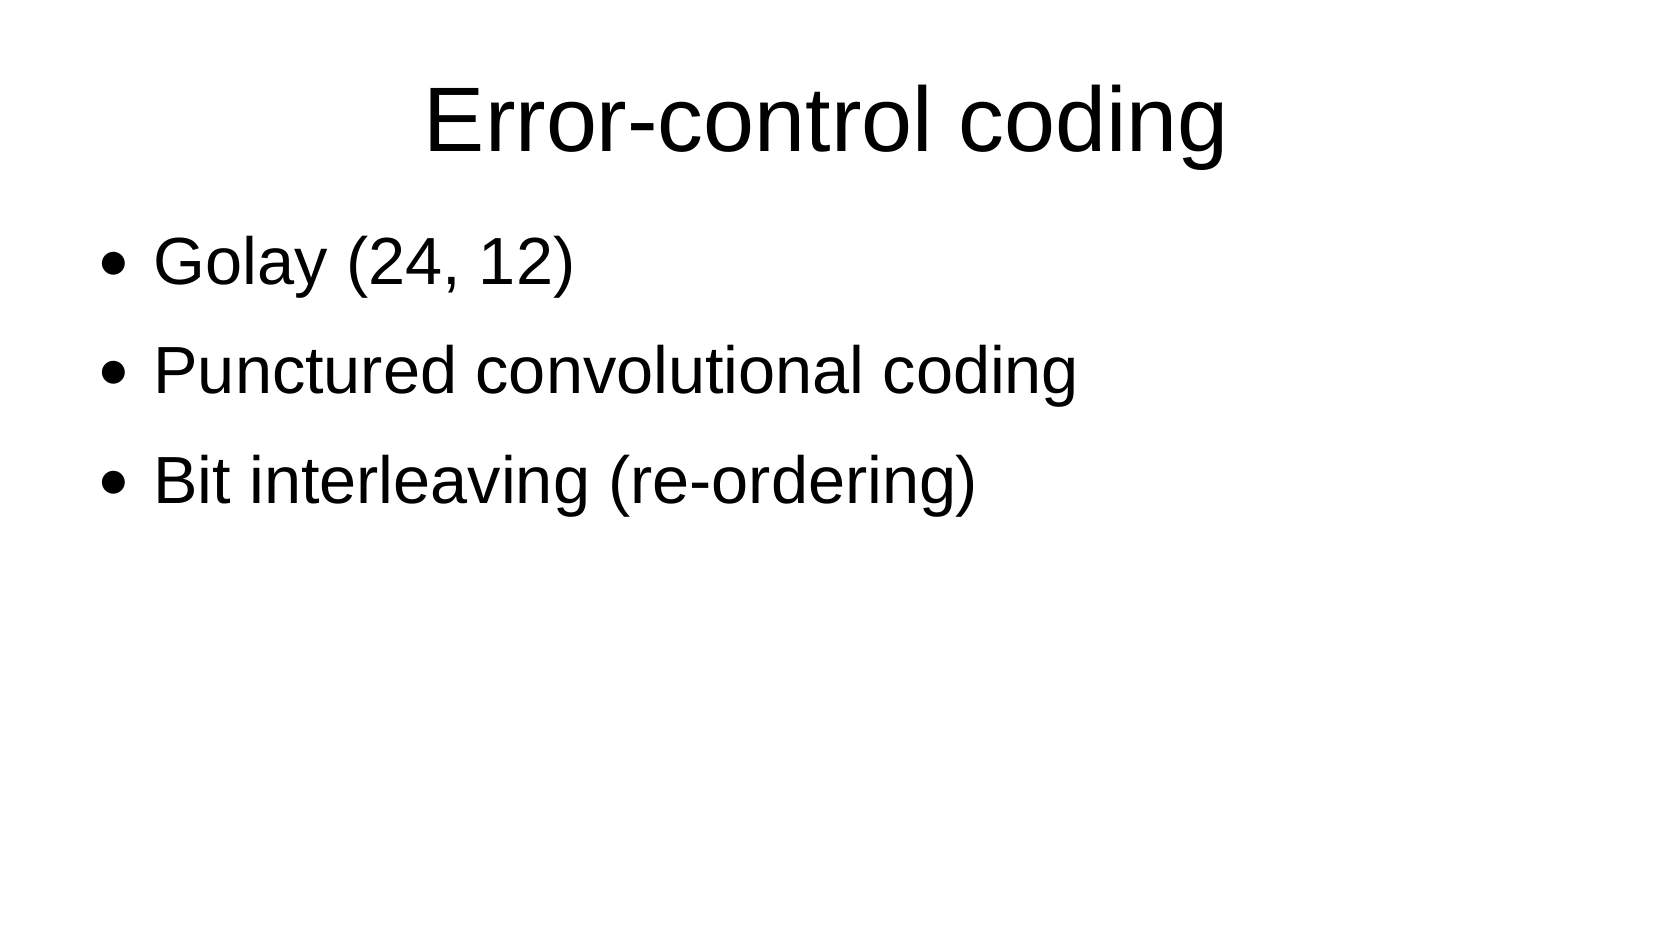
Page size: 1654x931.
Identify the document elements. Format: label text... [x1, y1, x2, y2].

text_box Golay (24, 12) Punctured convolutional coding Bit interleaving (re-ordering) [82, 217, 1571, 757]
text_box Error-control coding [82, 37, 1571, 193]
